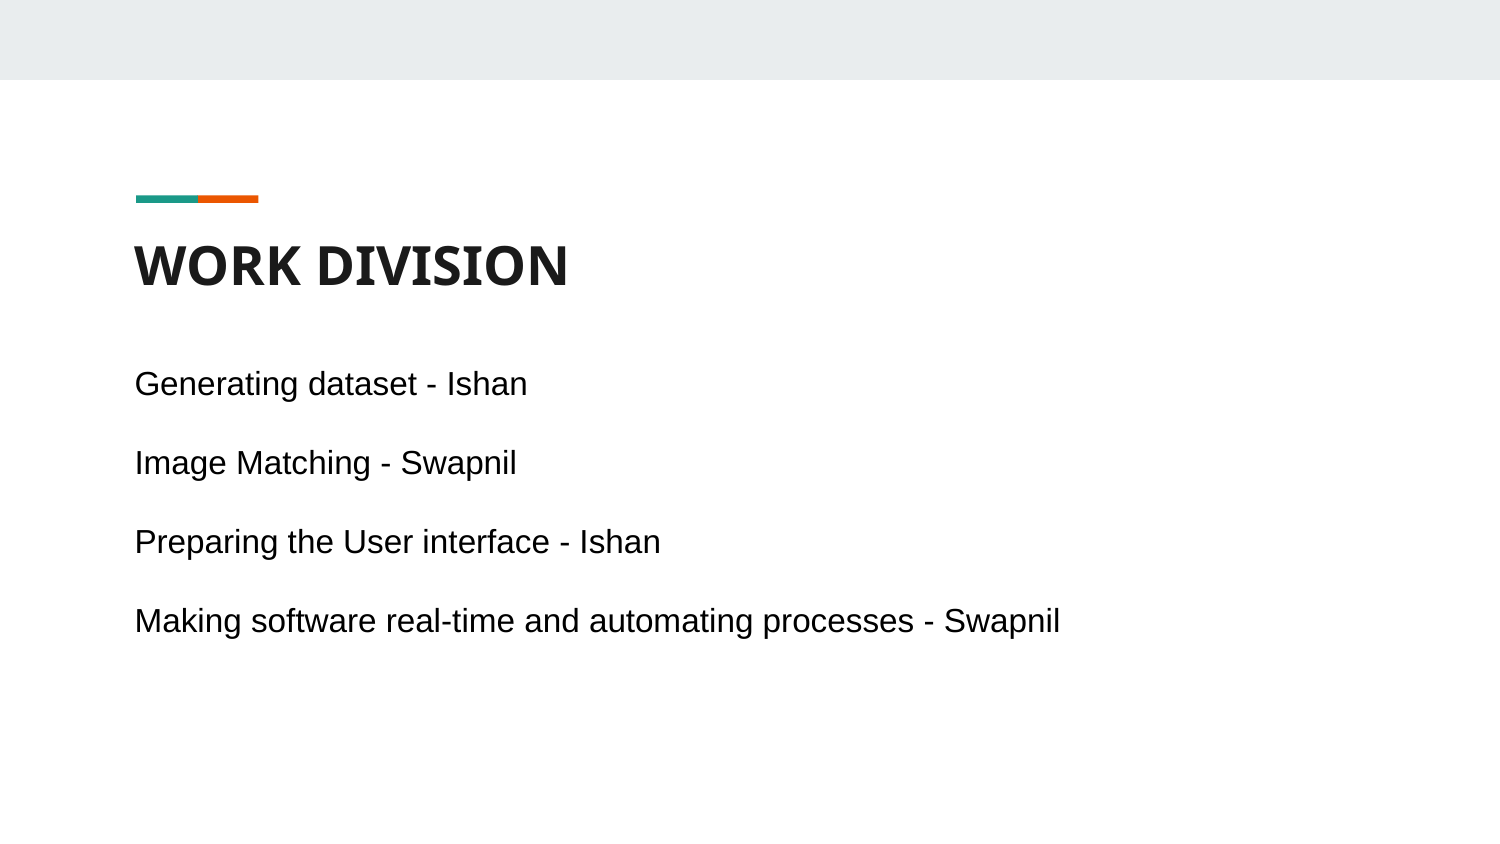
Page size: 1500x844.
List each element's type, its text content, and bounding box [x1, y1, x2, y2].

title WORK DIVISION [119, 216, 1381, 305]
list Generating dataset - Ishan Image Matching - Swapnil Preparing the User interface - Ishan Making software real-time and automating processes - Swapnil [119, 341, 1381, 712]
